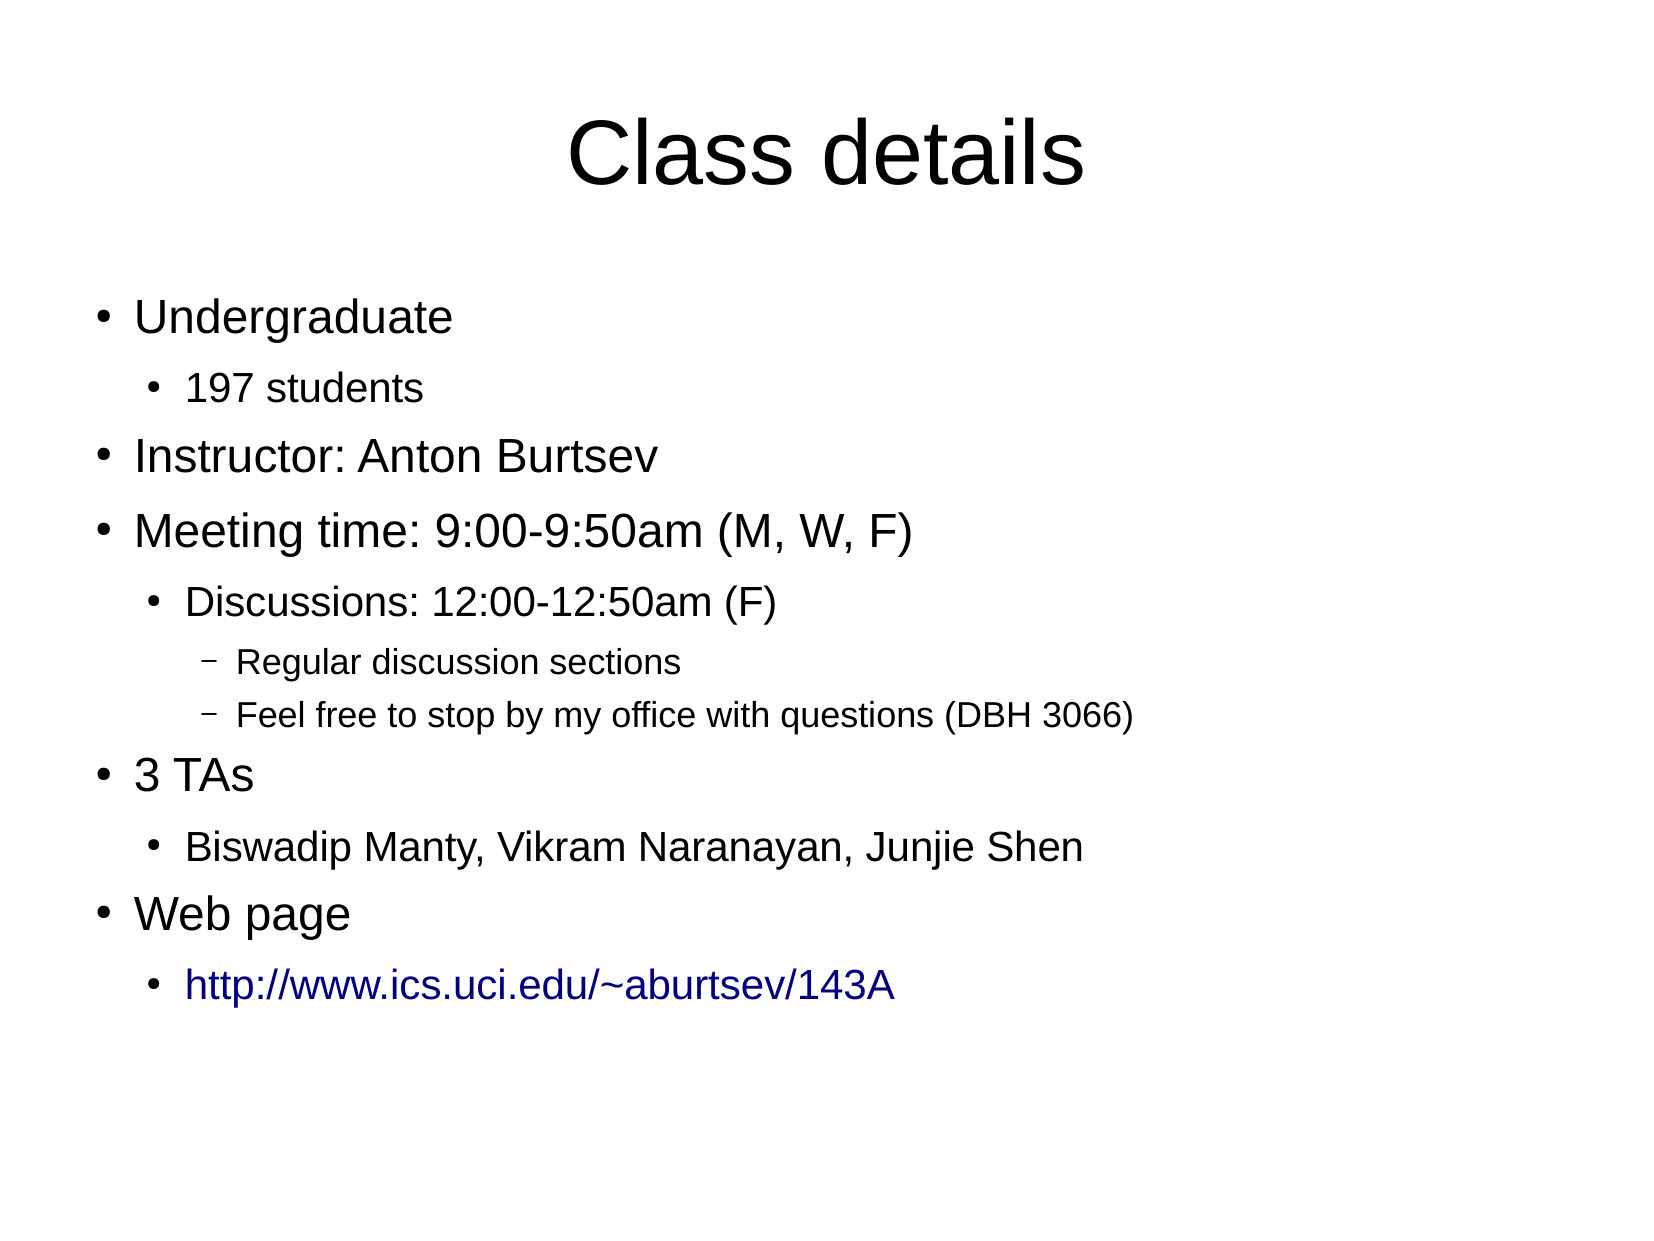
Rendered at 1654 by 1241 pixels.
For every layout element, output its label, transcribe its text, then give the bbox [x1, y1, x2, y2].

list Undergraduate 197 students Instructor: Anton Burtsev Meeting time: 9:00-9:50am (M, W, F) Discussions: 12:00-12:50am (F) Regular discussion sections Feel free to stop by my office with questions (DBH 3066) 3 TAs Biswadip Manty, Vikram Naranayan, Junjie Shen Web page http://www.ics.uci.edu/~aburtsev/143A [82, 290, 1571, 1010]
title Class details [82, 49, 1571, 257]
